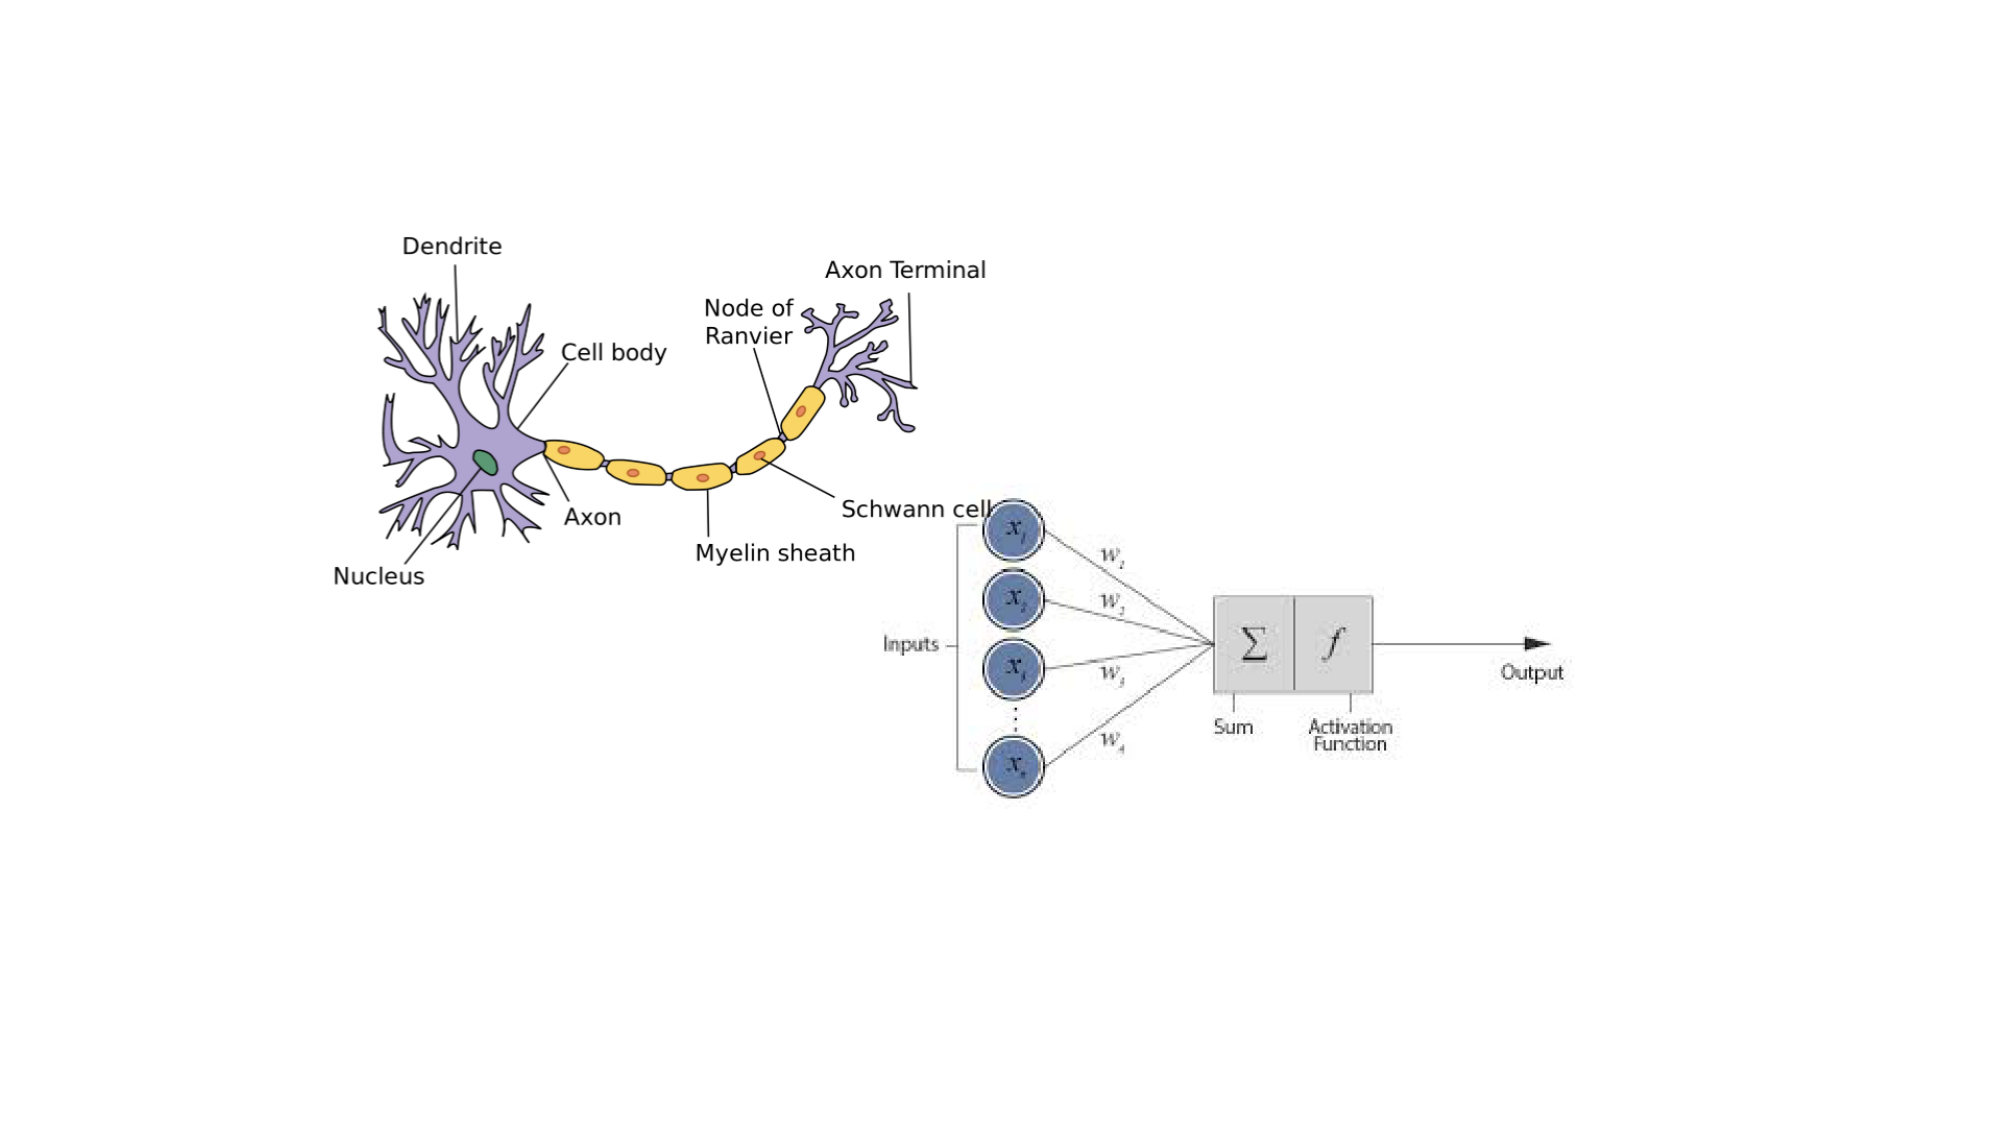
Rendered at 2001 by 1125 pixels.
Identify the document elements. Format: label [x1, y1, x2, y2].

picture [319, 231, 1576, 811]
